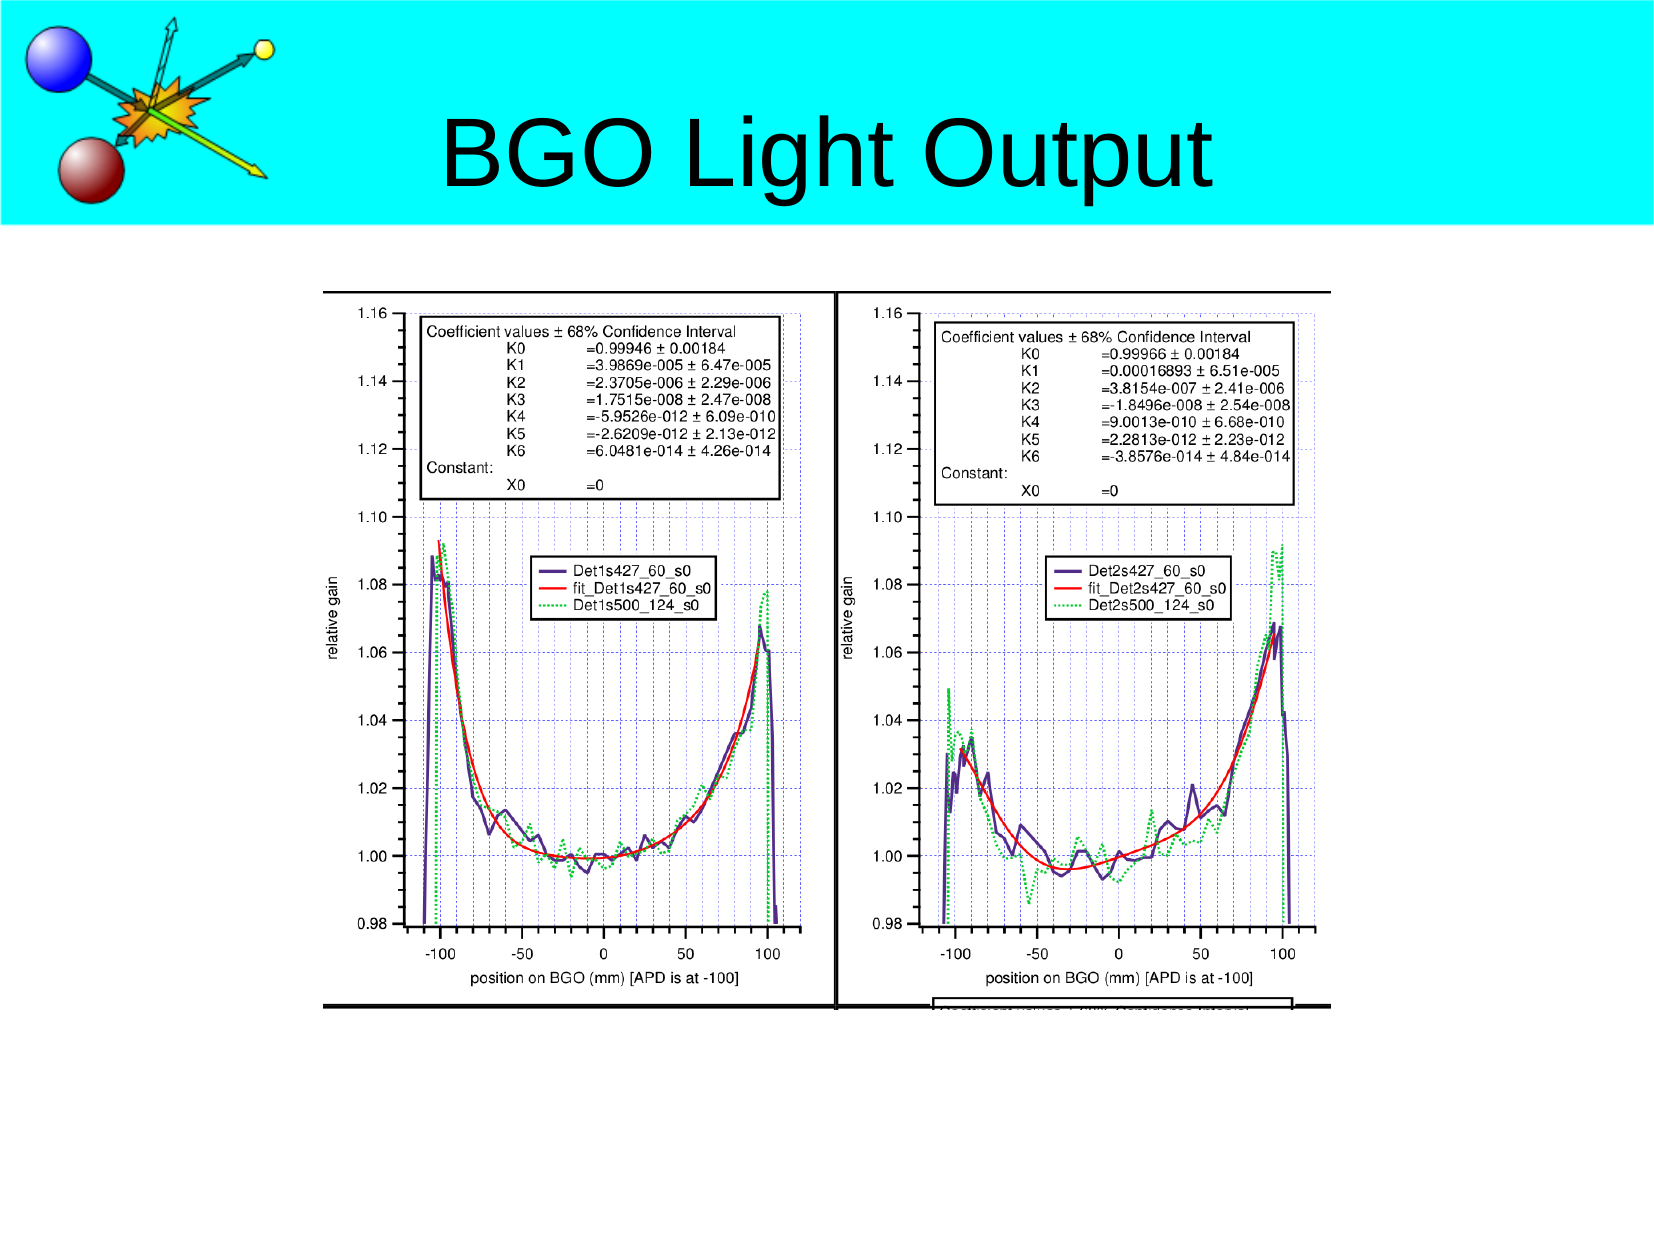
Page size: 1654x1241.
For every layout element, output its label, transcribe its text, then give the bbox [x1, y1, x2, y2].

title BGO Light Output [82, 49, 1571, 257]
picture [0, 0, 1654, 1241]
